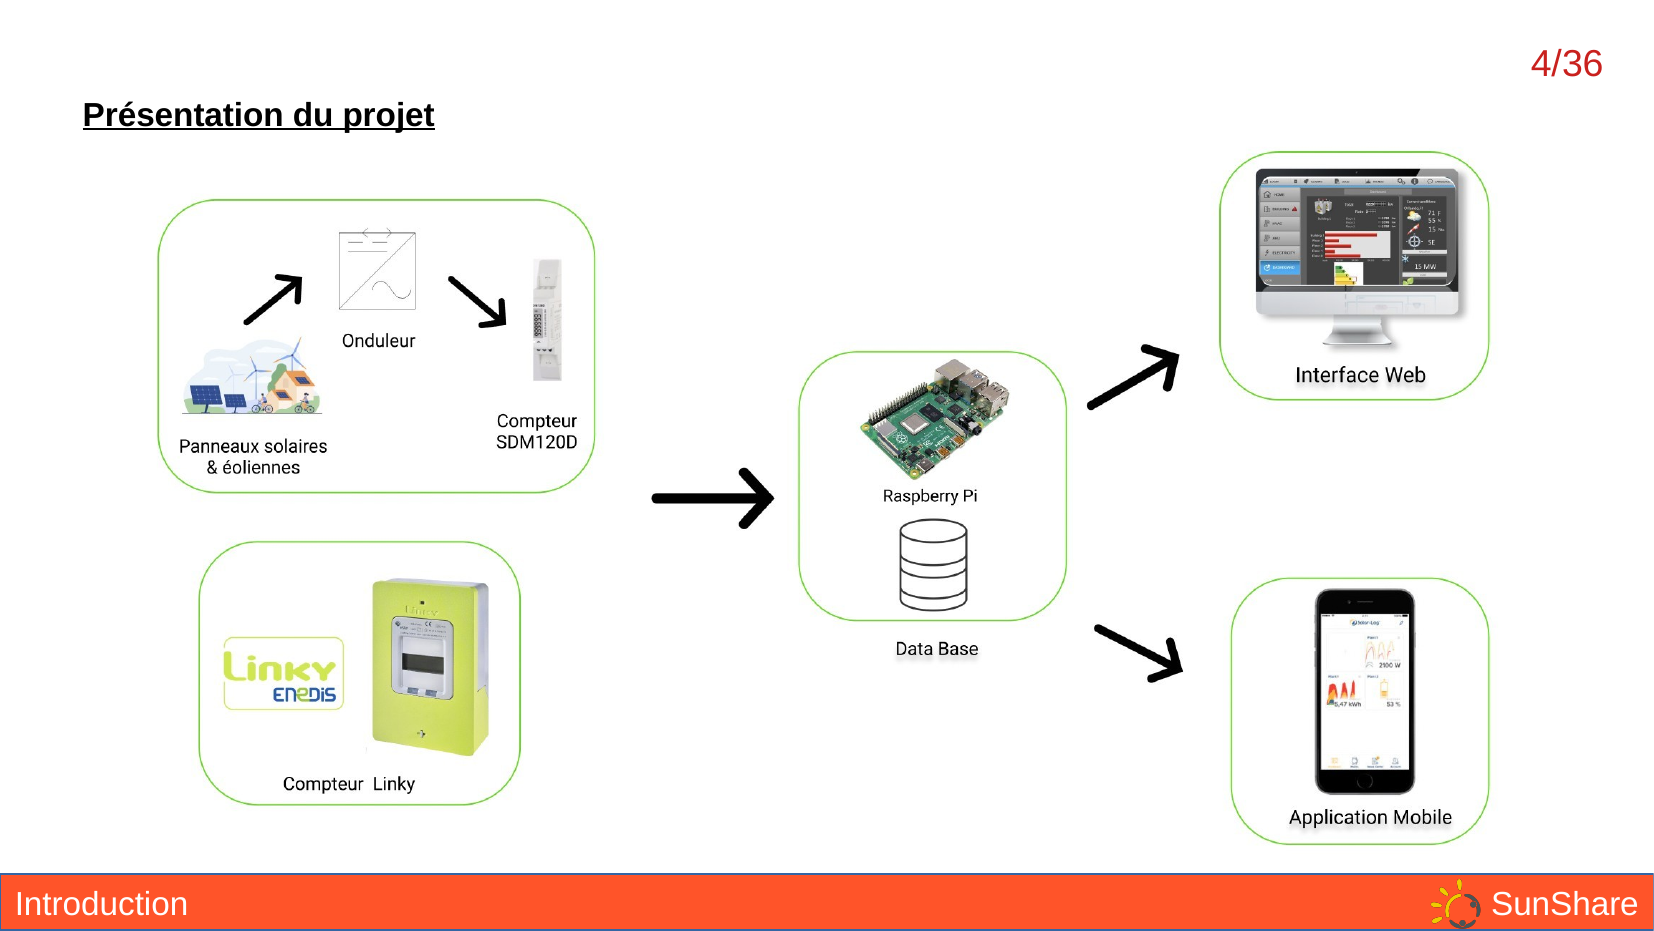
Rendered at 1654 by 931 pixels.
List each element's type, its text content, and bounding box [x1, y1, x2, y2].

text_box Introduction [0, 874, 367, 931]
picture [145, 142, 1509, 863]
picture [1429, 877, 1483, 931]
title Présentation du projet [82, 37, 1571, 193]
